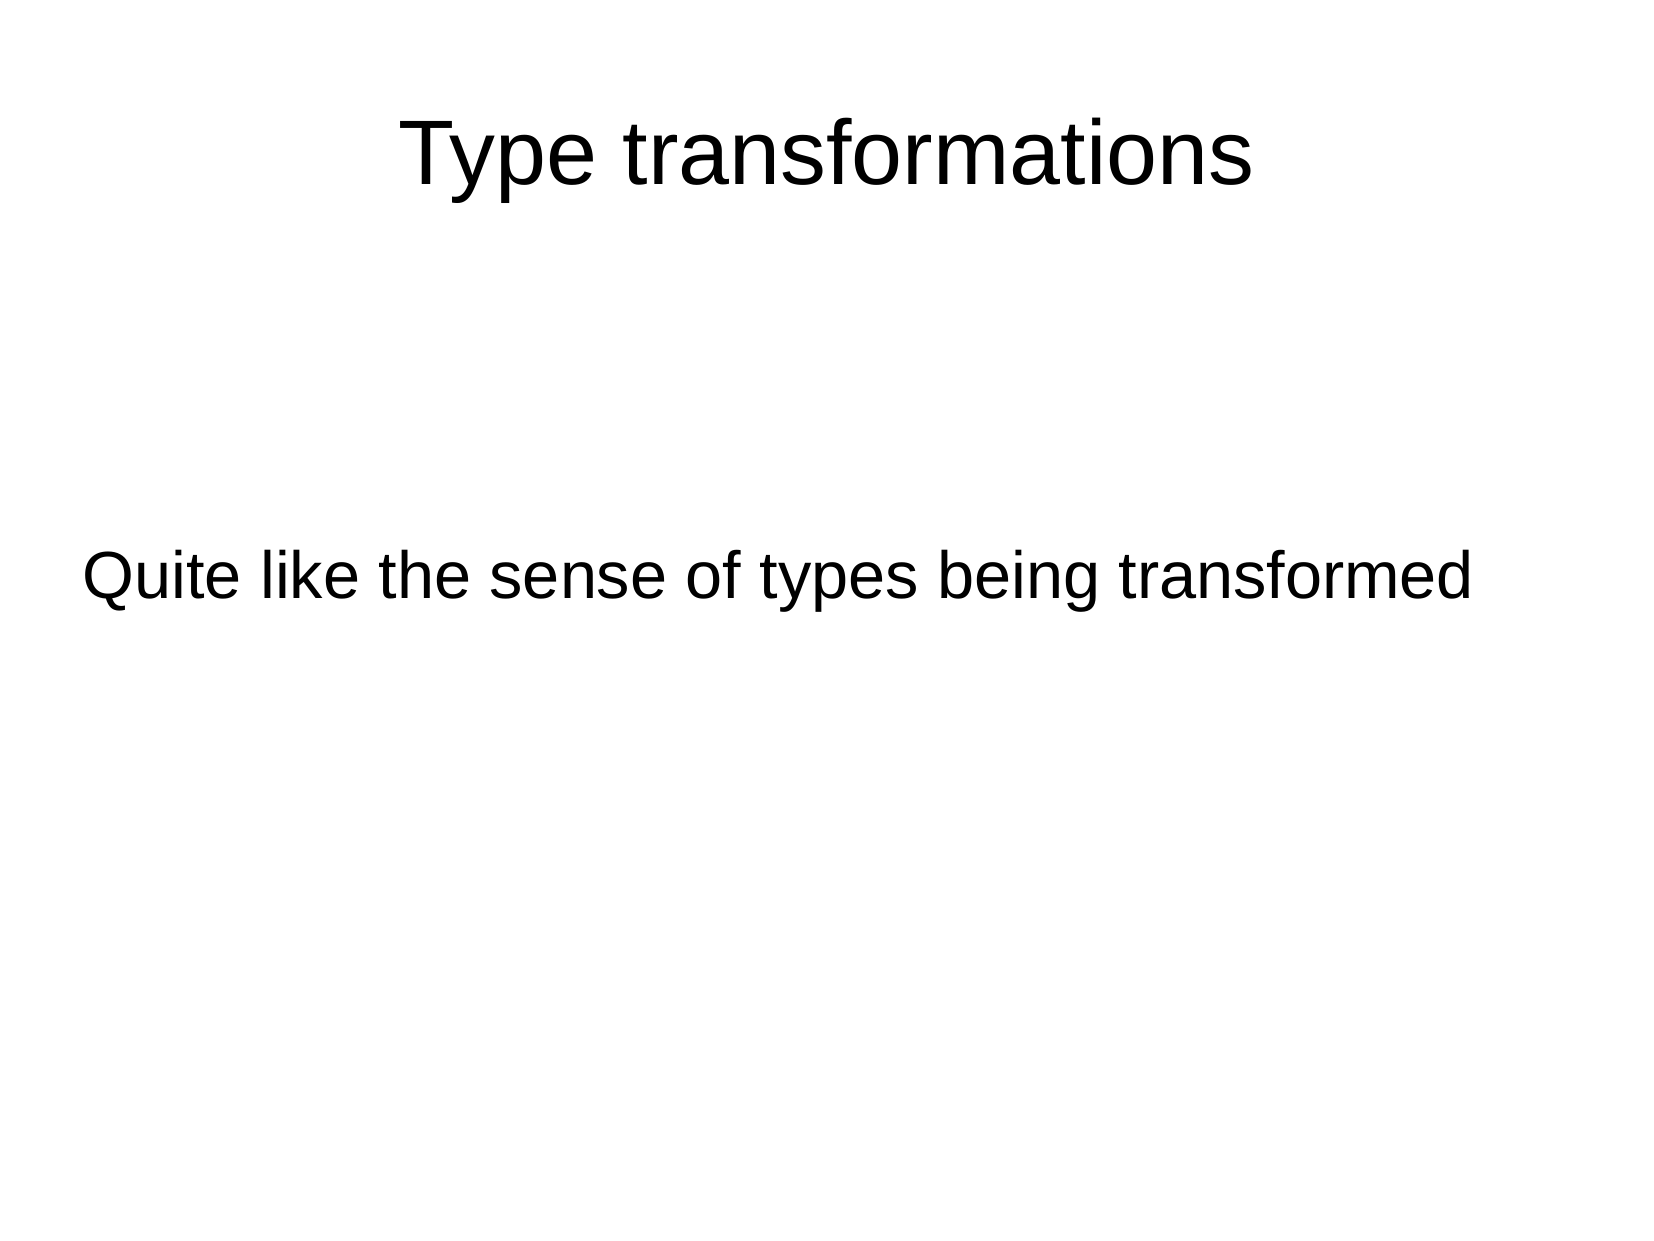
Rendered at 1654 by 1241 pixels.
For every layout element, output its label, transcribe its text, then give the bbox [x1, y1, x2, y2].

title Type transformations [82, 49, 1571, 257]
subtitle Quite like the sense of types being transformed [82, 290, 1571, 1010]
